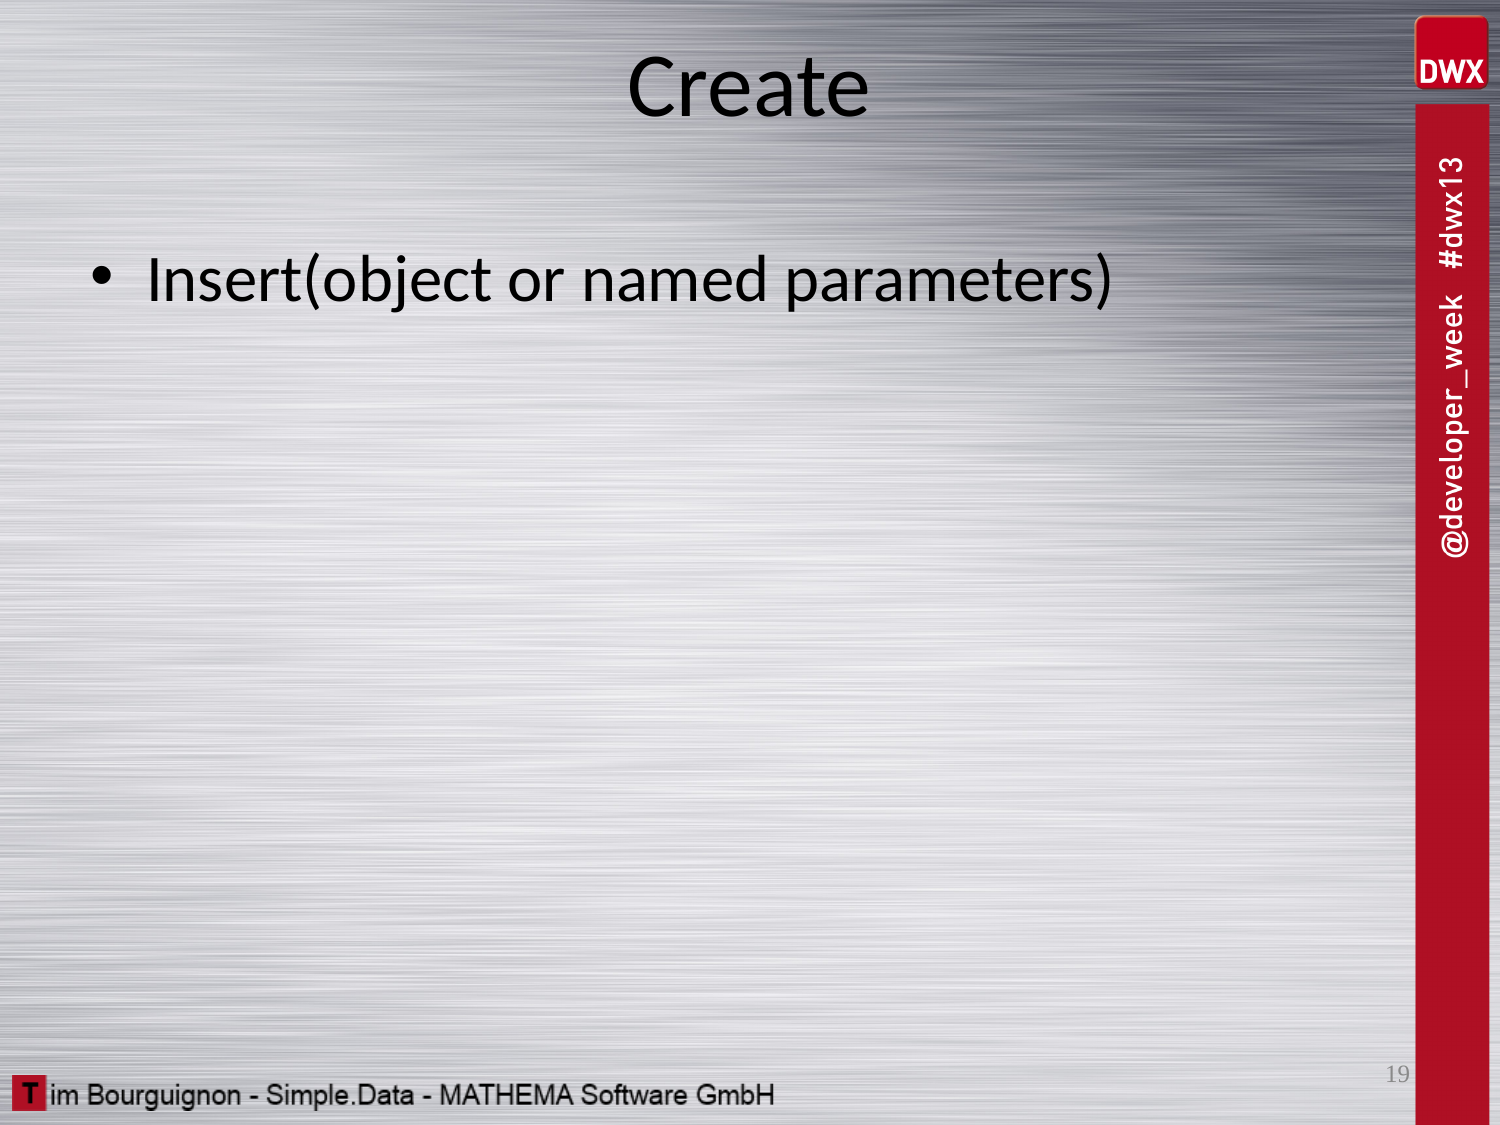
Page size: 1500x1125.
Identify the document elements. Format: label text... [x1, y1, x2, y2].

picture [0, 0, 1500, 1125]
title Create [75, 0, 1426, 174]
list Insert(object or named parameters) [75, 227, 1426, 970]
